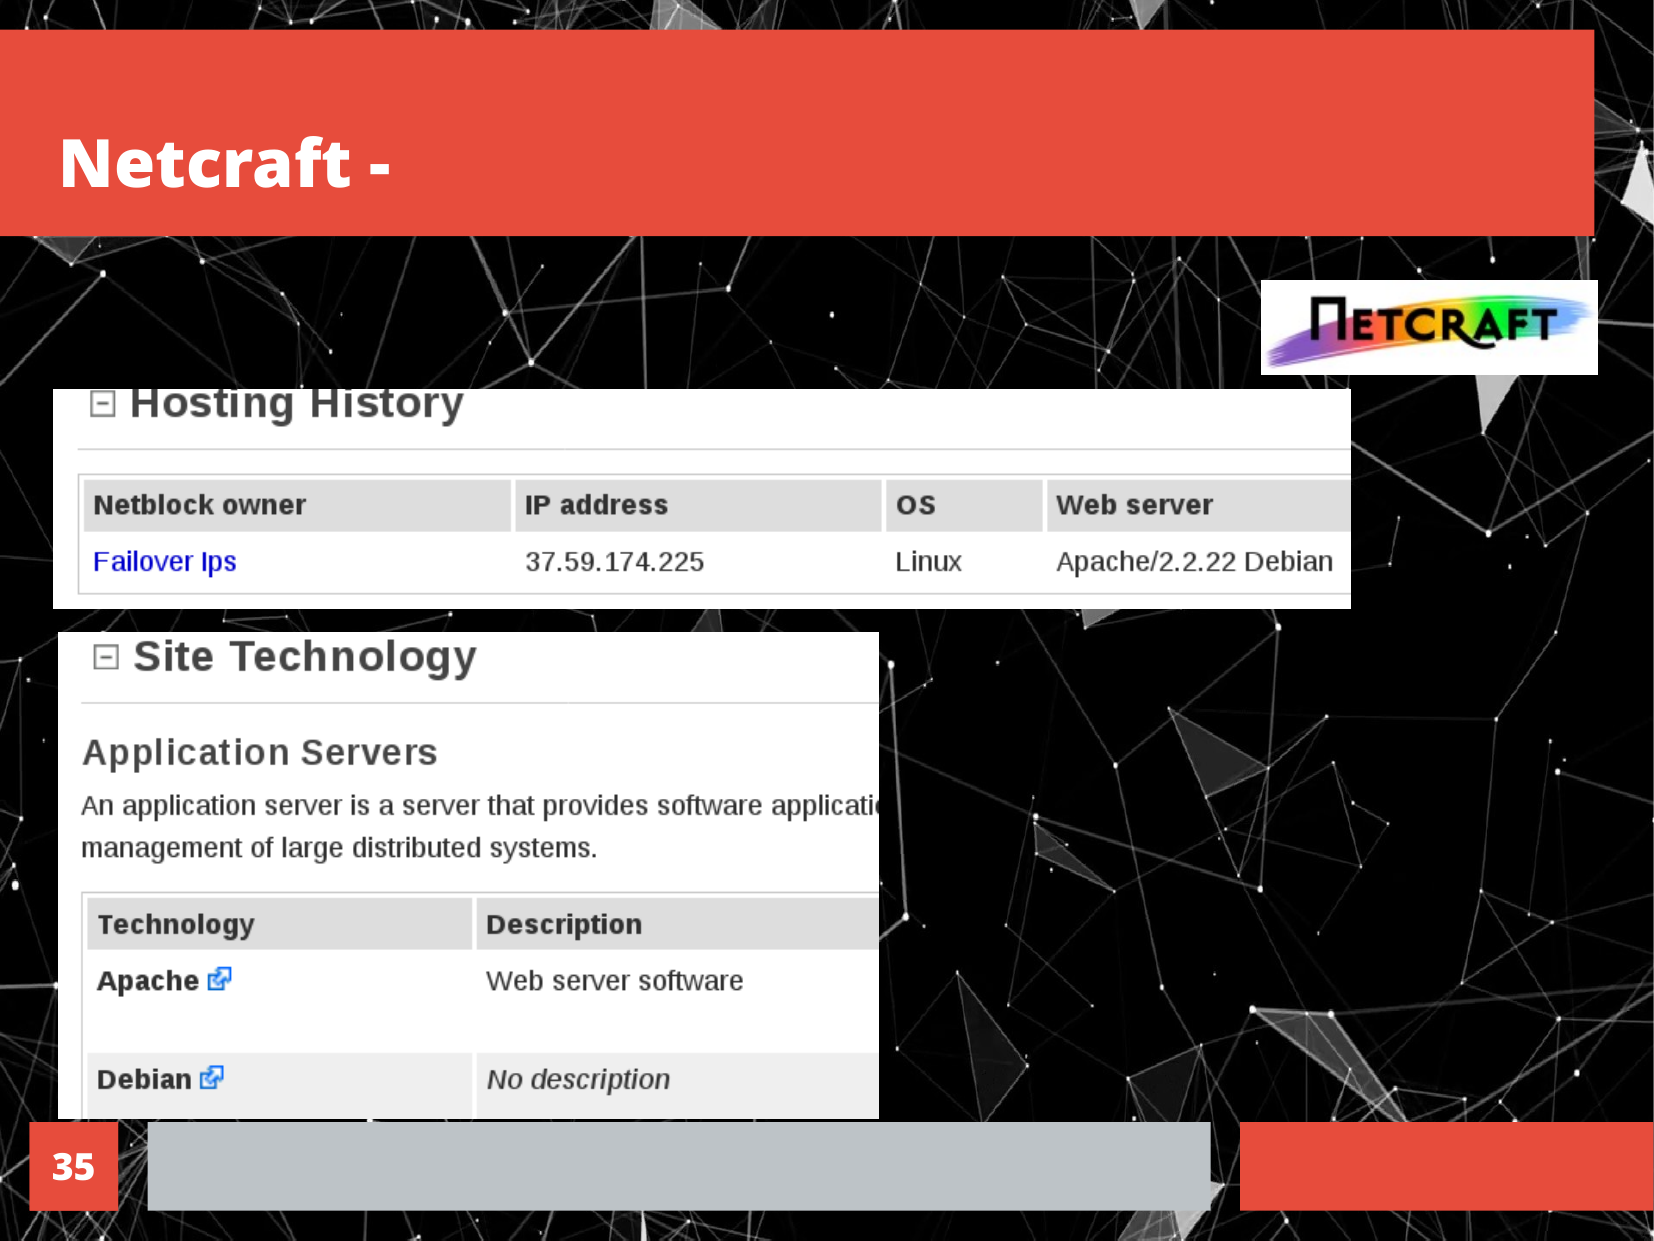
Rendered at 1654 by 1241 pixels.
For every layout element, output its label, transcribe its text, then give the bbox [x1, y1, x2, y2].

picture [0, 0, 1654, 1241]
title Netcraft - [59, 59, 1595, 207]
